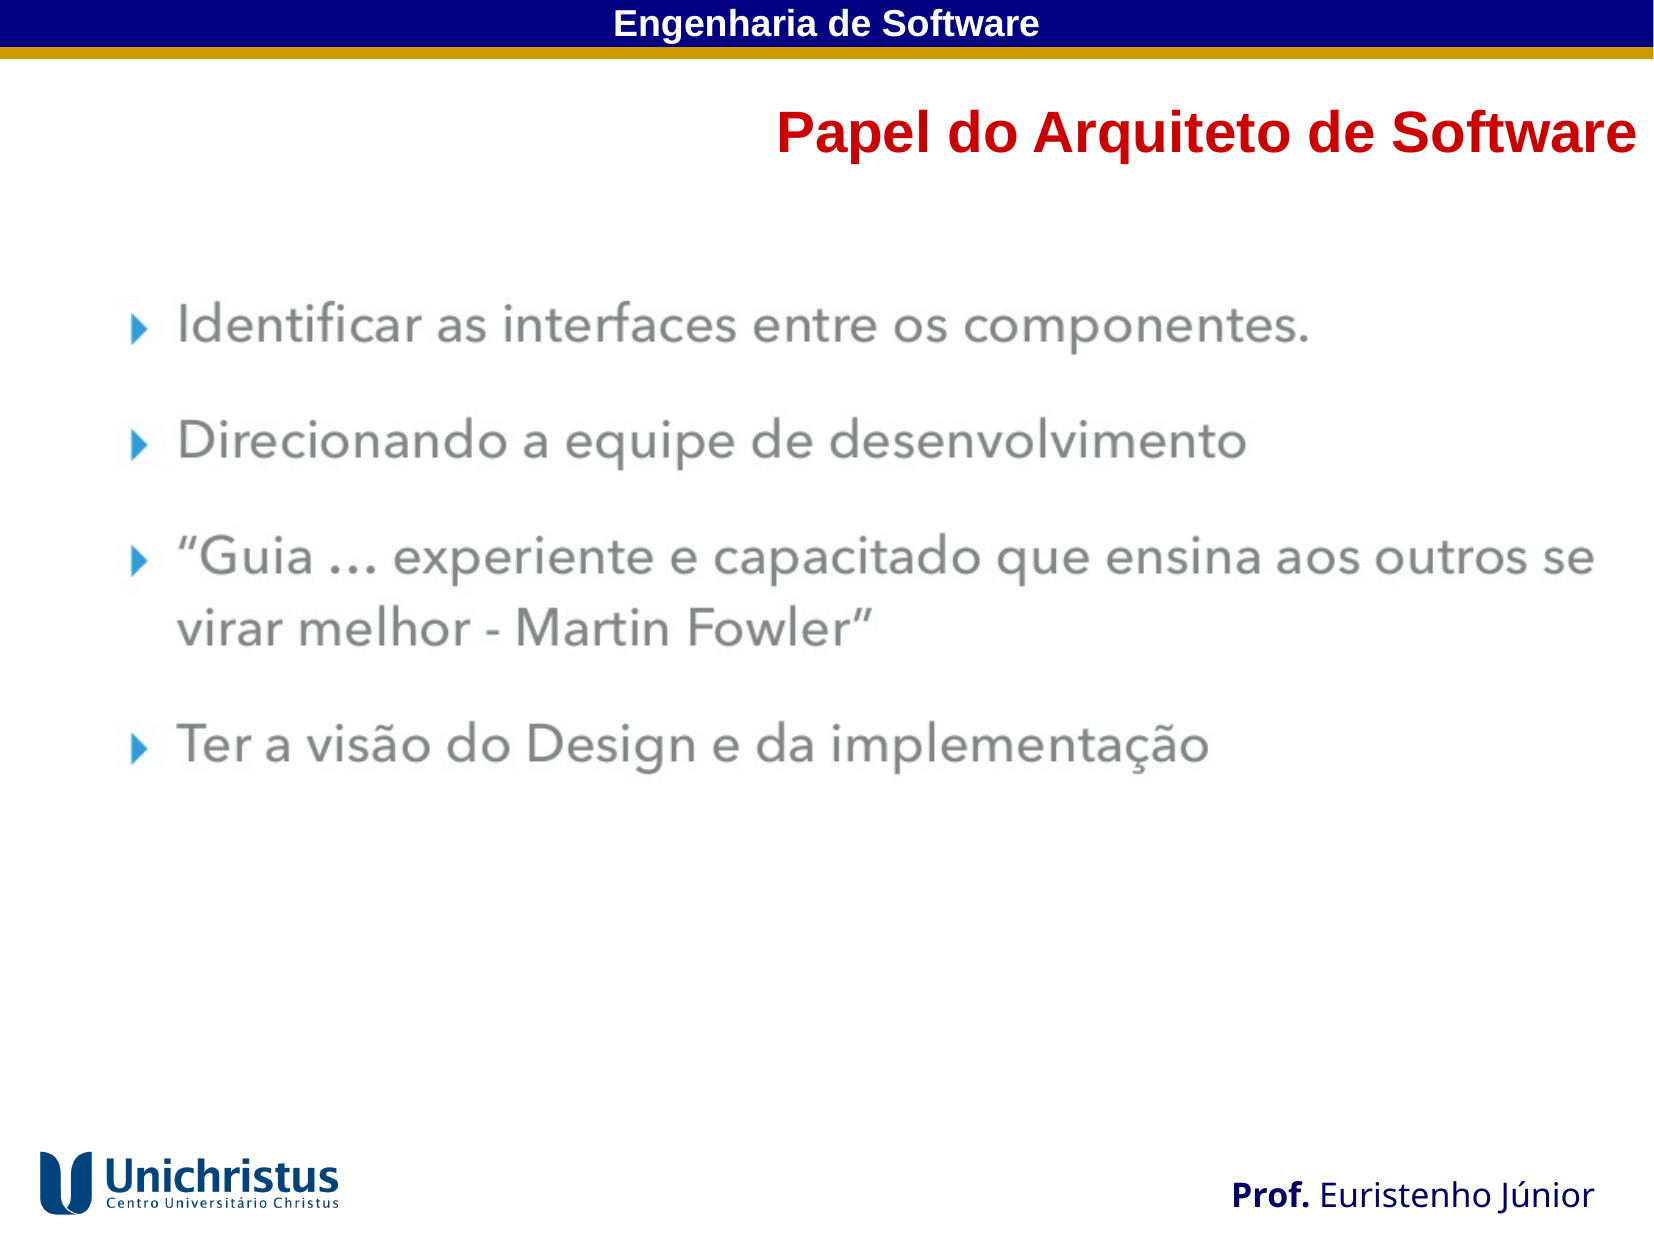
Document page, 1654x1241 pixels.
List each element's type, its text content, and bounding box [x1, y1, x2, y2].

text_box Papel do Arquiteto de Software [761, 92, 1654, 173]
picture [35, 1148, 343, 1217]
text_box Engenharia de Software [0, 0, 1654, 47]
text_box [0, 47, 1654, 60]
text_box Prof. Euristenho Júnior [1216, 1163, 1654, 1224]
picture [111, 284, 1630, 804]
